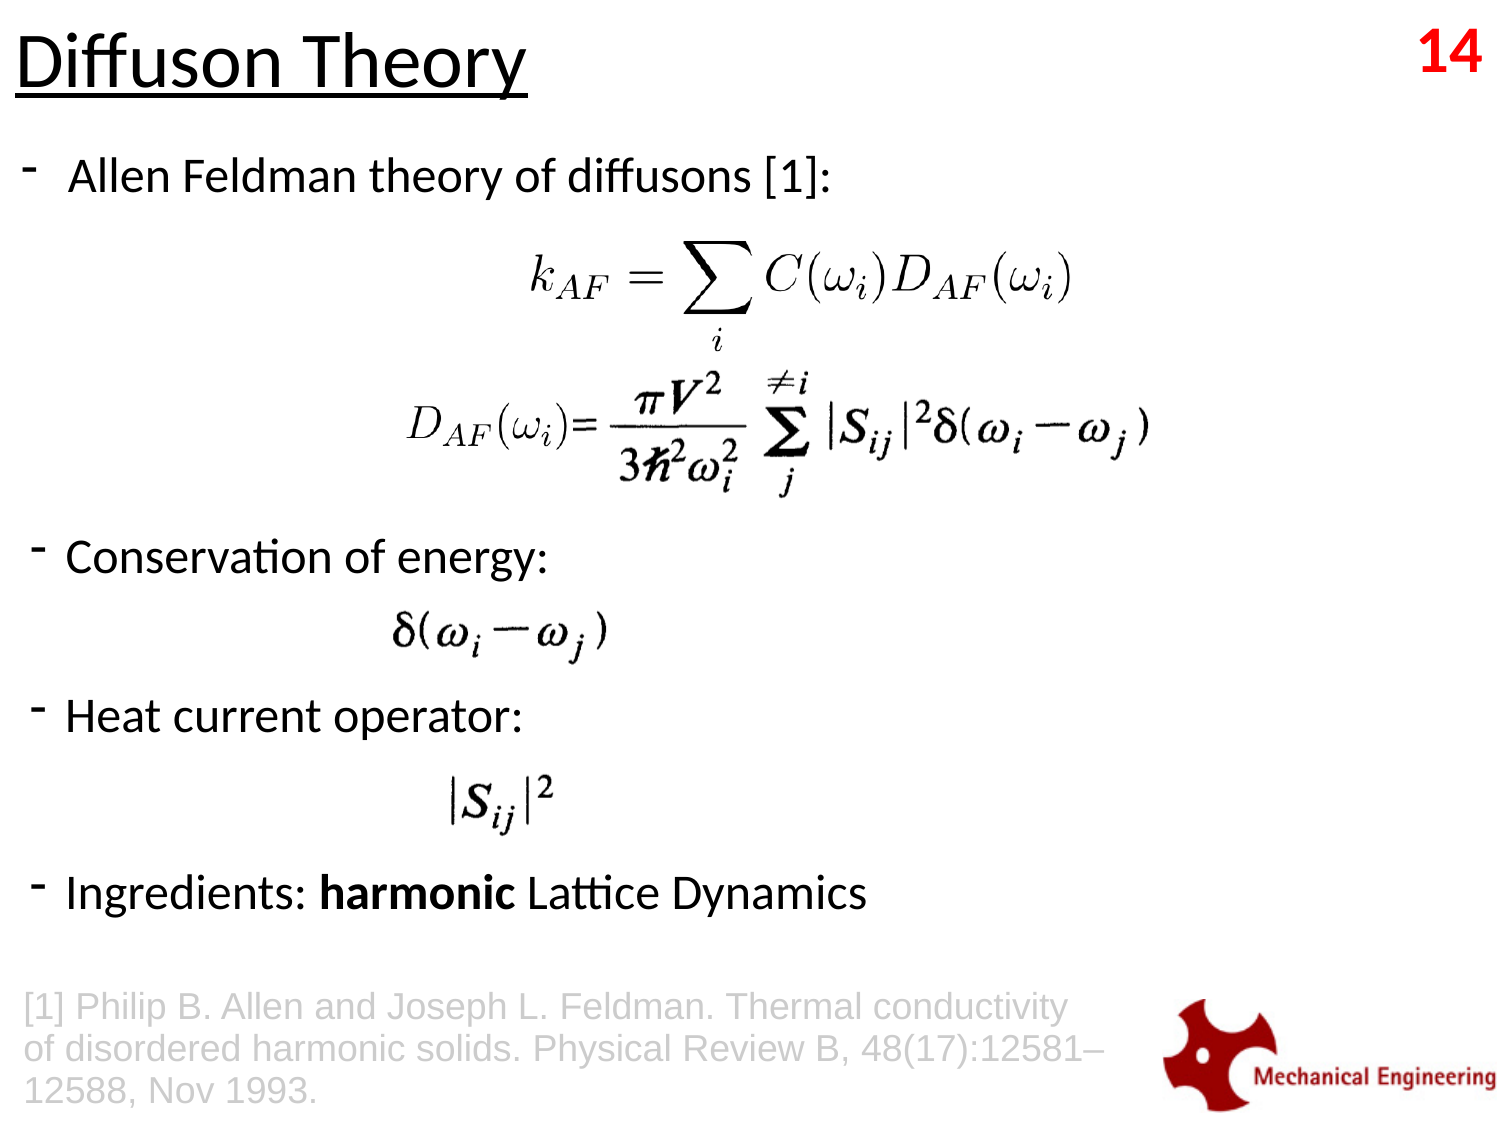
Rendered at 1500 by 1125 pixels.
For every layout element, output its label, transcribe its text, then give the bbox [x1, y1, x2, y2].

text_box Heat current operator: [15, 674, 849, 750]
picture [405, 224, 1156, 503]
picture [442, 750, 556, 852]
text_box Ingredients: harmonic Lattice Dynamics [15, 852, 1366, 927]
text_box 14 [1400, 0, 1499, 93]
text_box [1] Philip B. Allen and Joseph L. Feldman. Thermal conductivity of disordered harmonic solids. Physical Review B, 48(17):12581–12588, Nov 1993. [8, 978, 1126, 1120]
text_box Conservation of energy: [15, 515, 850, 591]
picture [393, 591, 631, 674]
title Diffuson Theory [0, 0, 1365, 150]
picture [1162, 999, 1497, 1113]
text_box Allen Feldman theory of diffusons [1]: [6, 135, 1096, 211]
